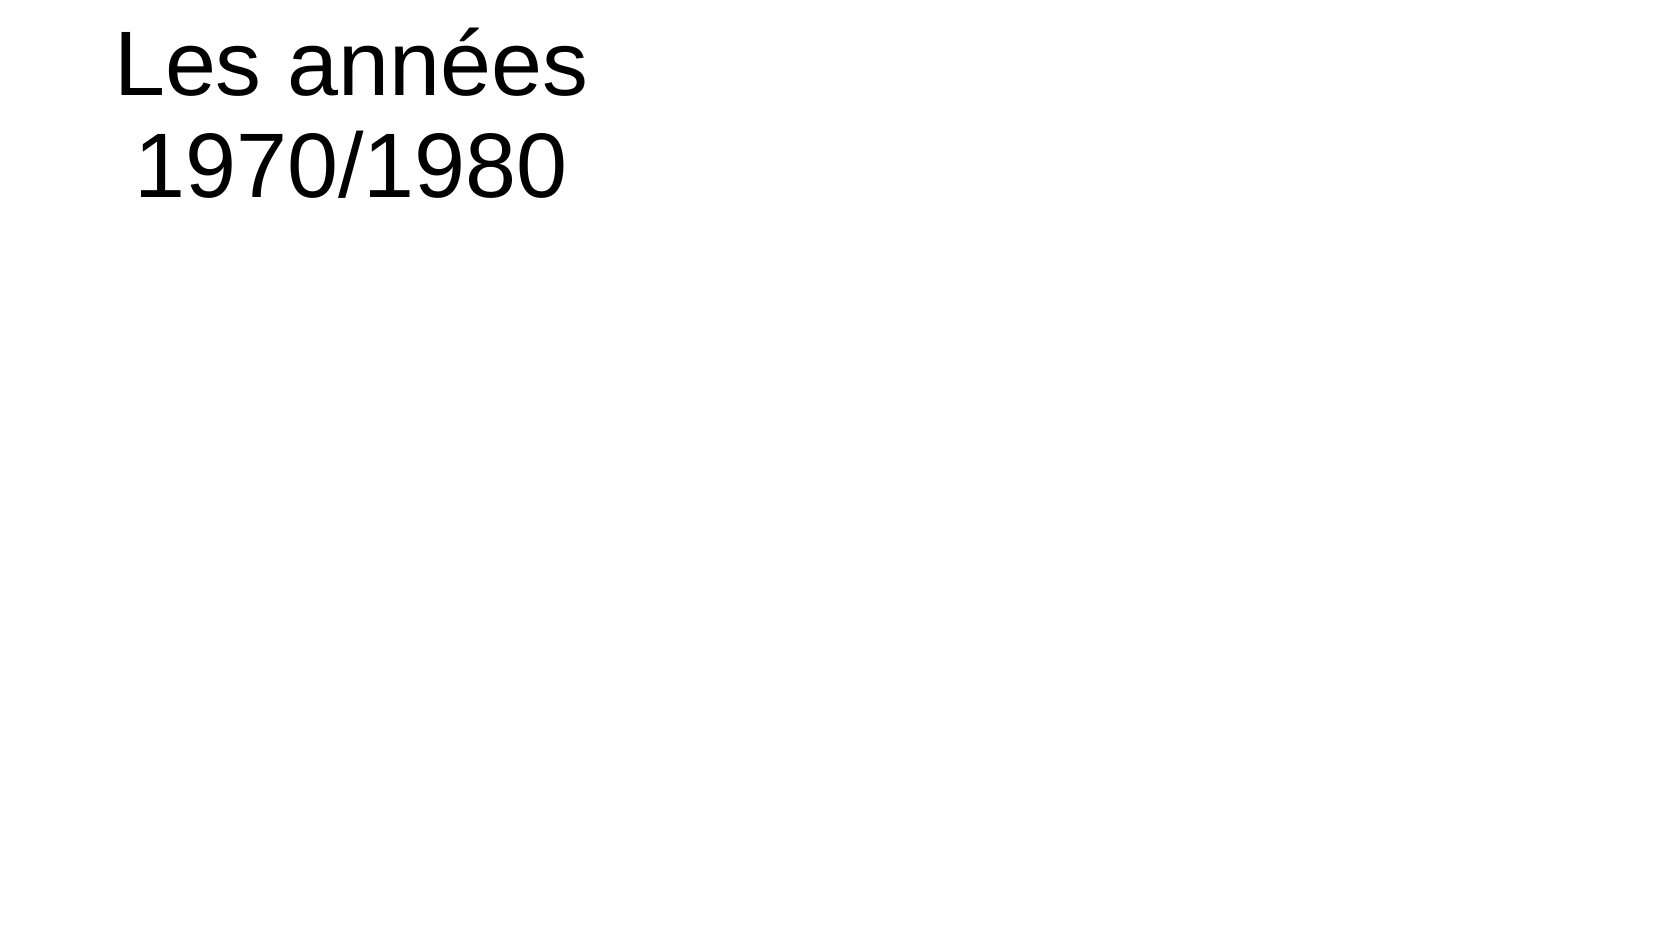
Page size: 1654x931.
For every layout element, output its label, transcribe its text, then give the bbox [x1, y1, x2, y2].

title Les années 1970/1980 [82, 12, 621, 218]
